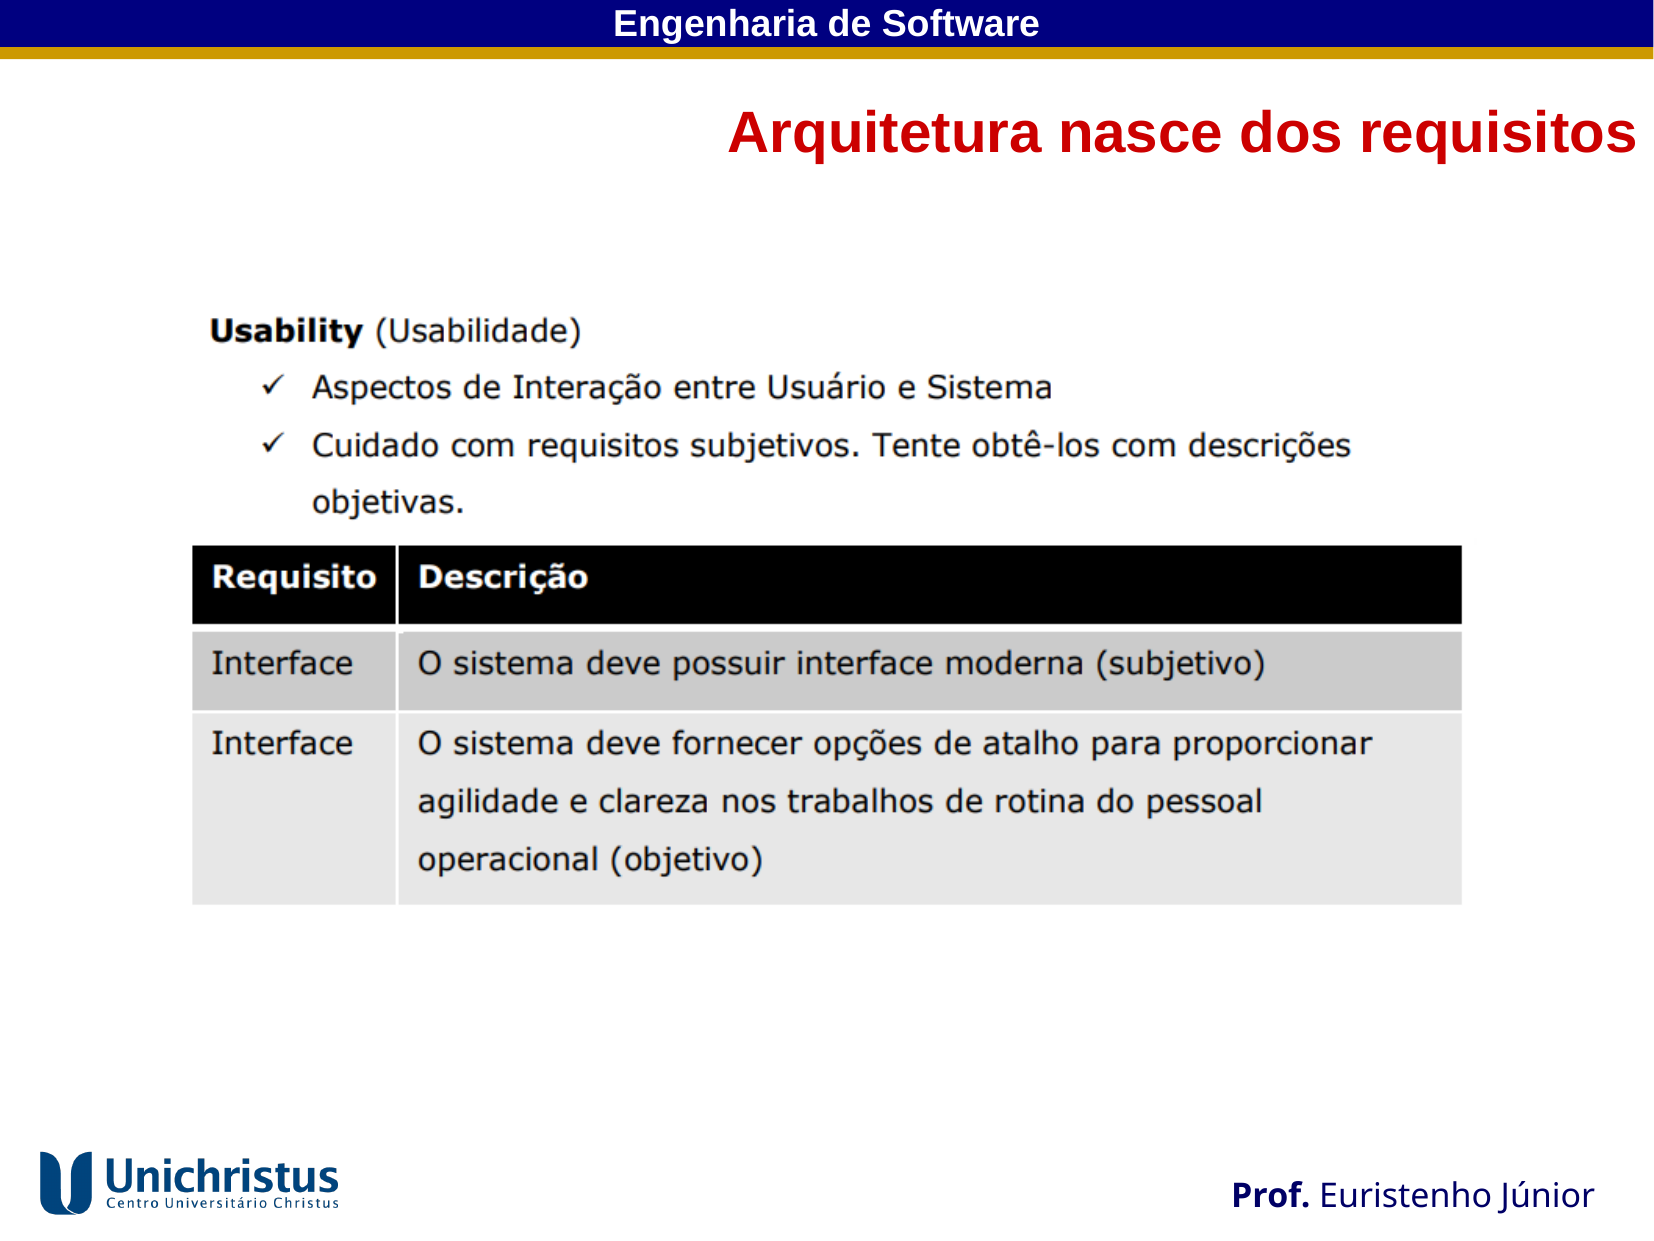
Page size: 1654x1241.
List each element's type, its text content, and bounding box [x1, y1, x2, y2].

picture [35, 1148, 343, 1217]
picture [177, 538, 1484, 916]
text_box [0, 47, 1654, 60]
picture [200, 306, 1370, 532]
text_box Arquitetura nasce dos requisitos [713, 92, 1654, 173]
text_box Prof. Euristenho Júnior [1216, 1163, 1654, 1224]
text_box Engenharia de Software [0, 0, 1654, 47]
